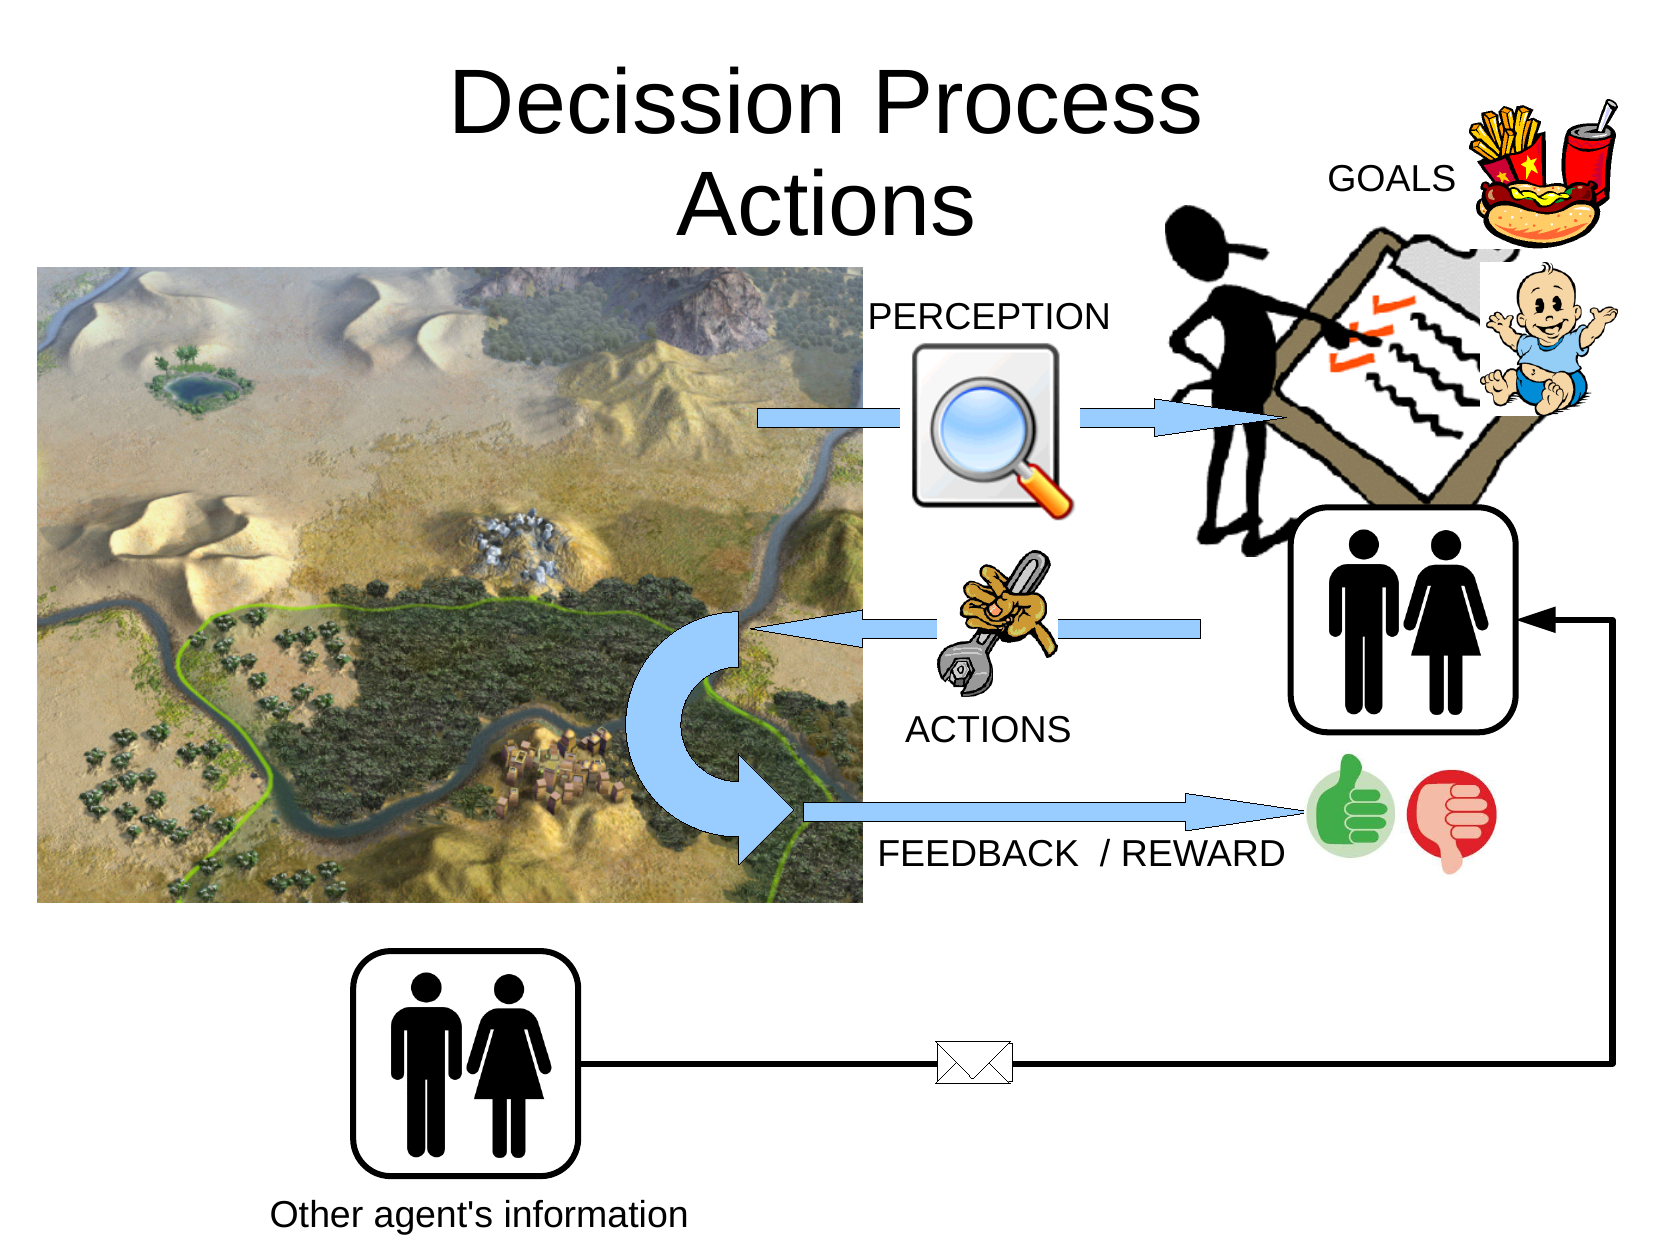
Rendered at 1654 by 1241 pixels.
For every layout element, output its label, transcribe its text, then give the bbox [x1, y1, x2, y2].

picture [388, 969, 554, 1160]
picture [1304, 750, 1499, 877]
text_box ACTIONS [890, 700, 1087, 758]
picture [1326, 526, 1491, 716]
text_box GOALS [1312, 150, 1468, 207]
text_box [625, 611, 794, 865]
picture [900, 346, 1080, 526]
text_box [803, 793, 1304, 825]
text_box Other agent's information [254, 1186, 704, 1241]
text_box [353, 951, 579, 1177]
text_box [1290, 507, 1516, 733]
picture [937, 550, 1058, 697]
text_box [1080, 398, 1287, 437]
text_box [1058, 619, 1201, 639]
title Decission Process Actions [82, 49, 1571, 257]
text_box FEEDBACK / REWARD [862, 825, 1302, 882]
text_box [750, 609, 937, 648]
text_box PERCEPTION [852, 288, 1127, 346]
picture [1165, 98, 1619, 557]
text_box [757, 408, 900, 428]
picture [37, 267, 863, 904]
text_box [935, 1041, 1013, 1084]
